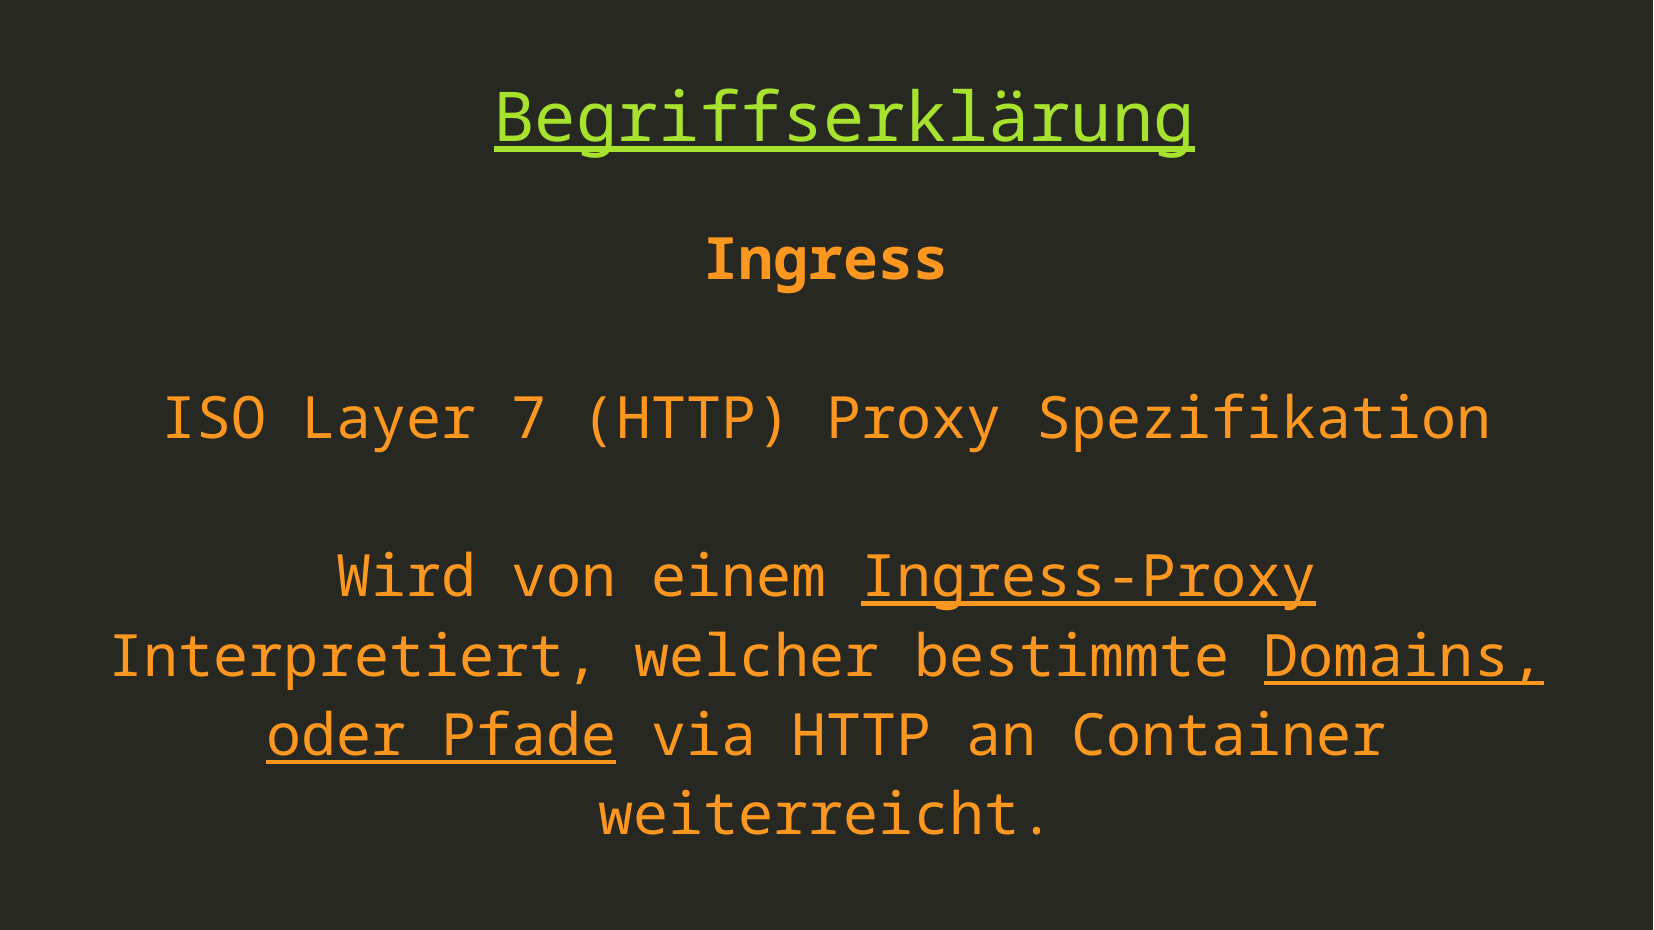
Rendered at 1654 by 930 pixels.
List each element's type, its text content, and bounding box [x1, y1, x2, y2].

title Begriffserklärung [82, 36, 1571, 193]
subtitle Ingress ISO Layer 7 (HTTP) Proxy Spezifikation Wird von einem Ingress-Proxy Interpretiert, welcher bestimmte Domains, oder Pfade via HTTP an Container weiterreicht. [82, 217, 1571, 811]
